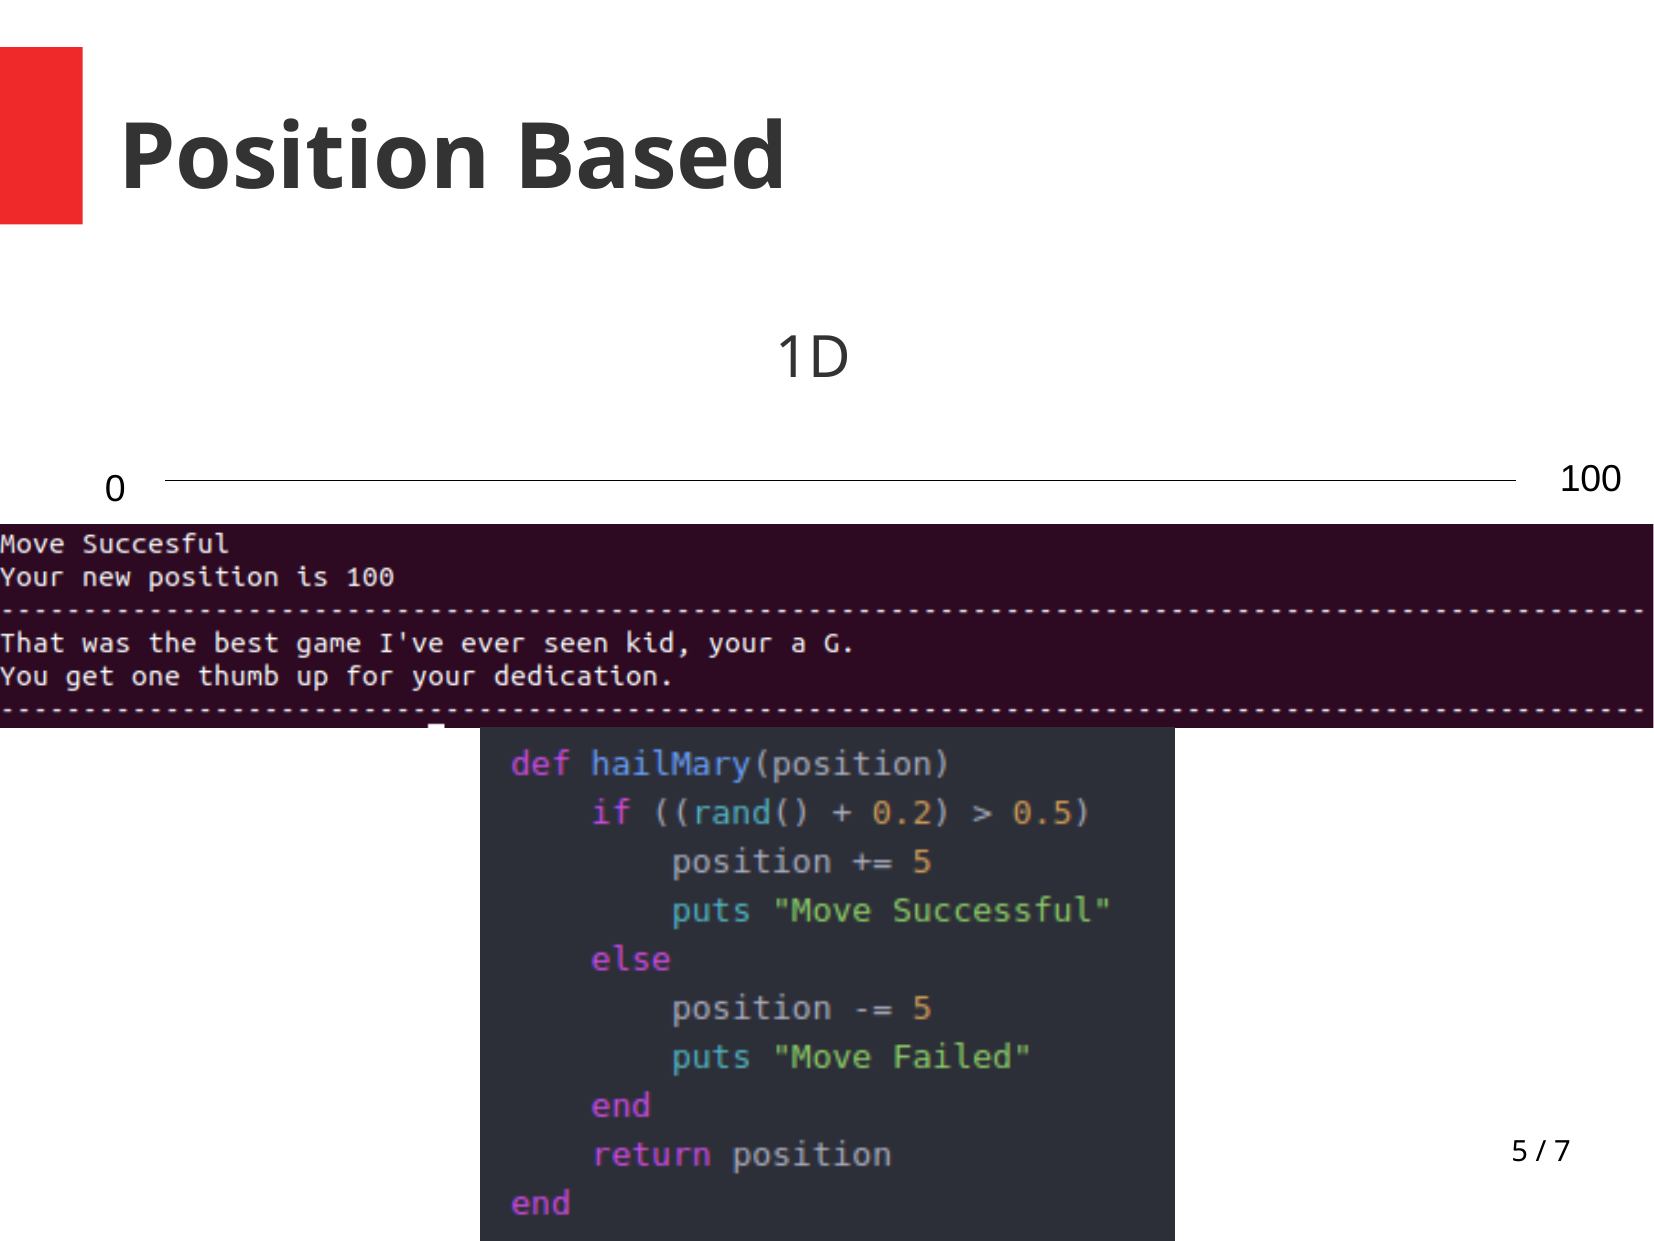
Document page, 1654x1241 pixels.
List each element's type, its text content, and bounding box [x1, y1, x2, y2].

list 1D [705, 315, 931, 396]
text_box 100 [1545, 450, 1654, 501]
title Position Based [118, 49, 1571, 257]
text_box 0 [90, 459, 151, 511]
picture [0, 524, 1654, 1241]
